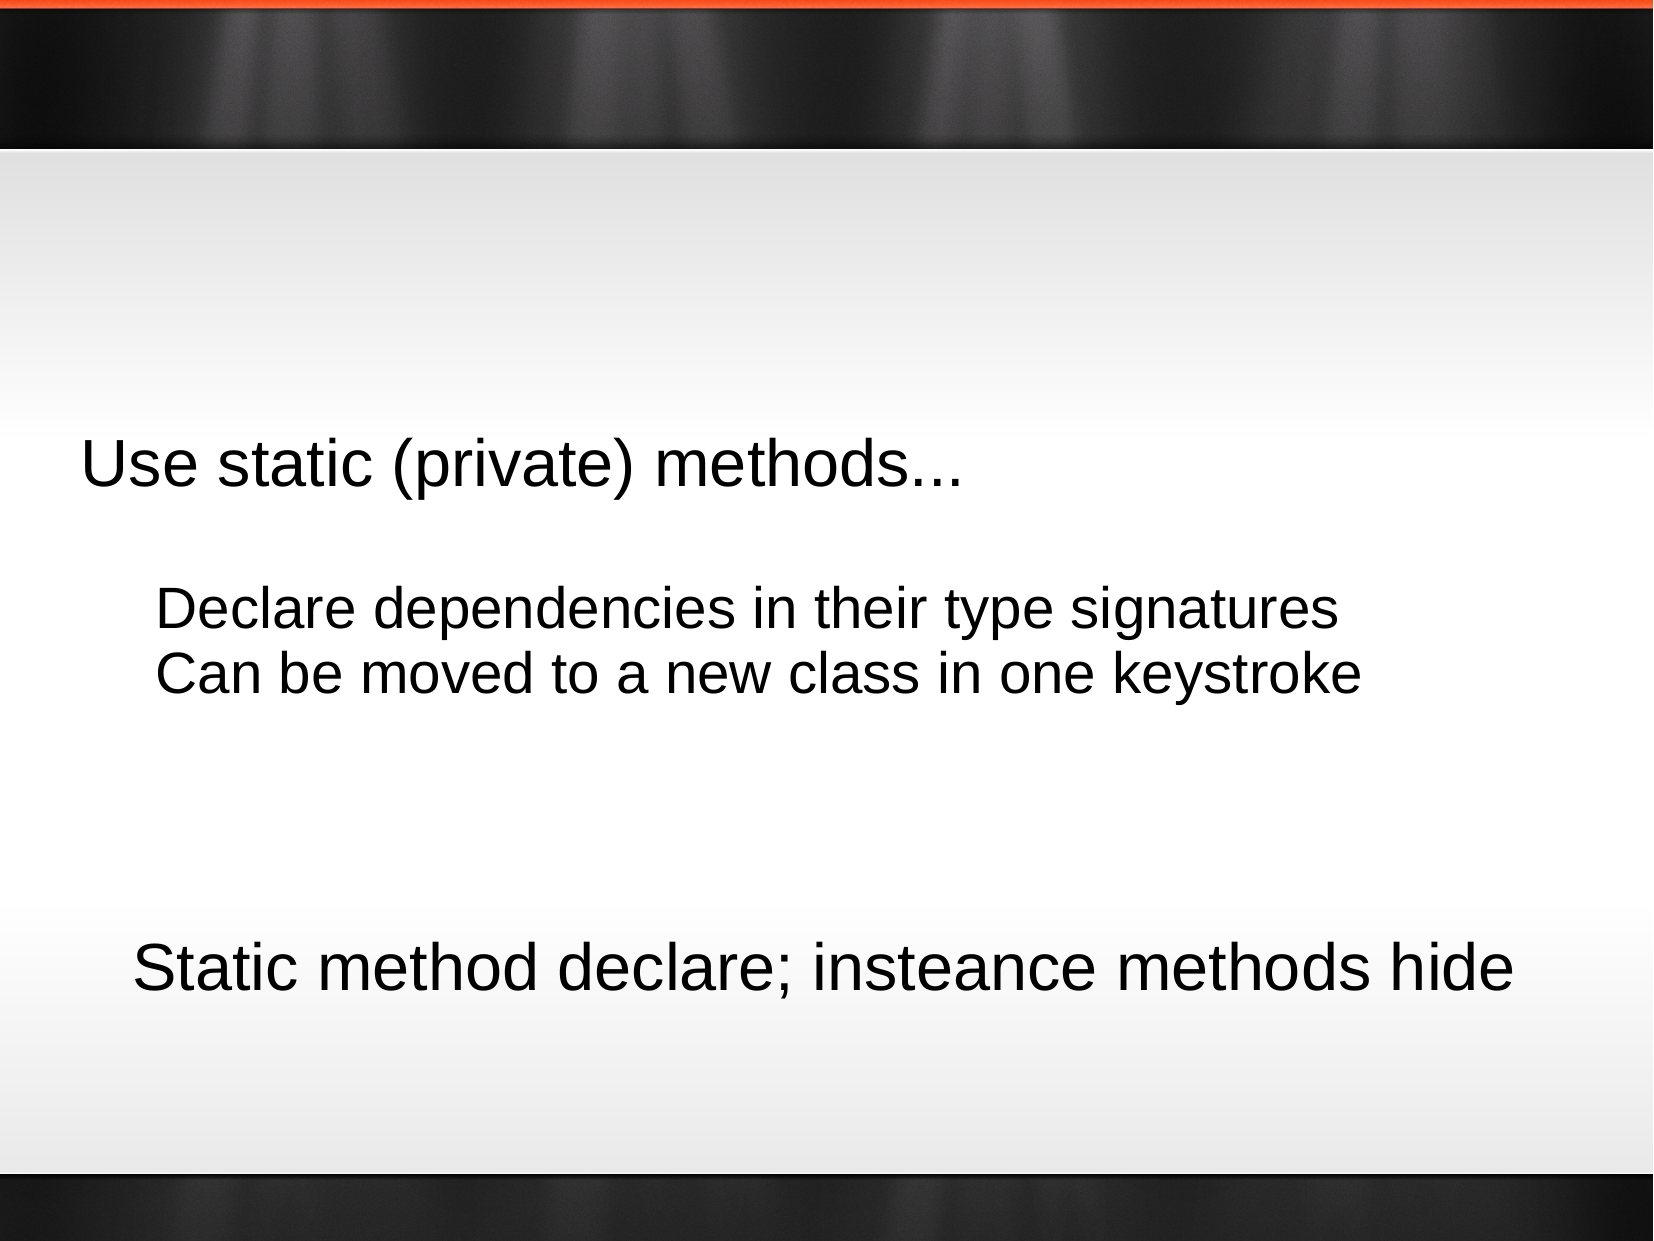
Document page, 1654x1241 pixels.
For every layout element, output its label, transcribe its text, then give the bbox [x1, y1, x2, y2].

subtitle Use static (private) methods... Declare dependencies in their type signatures Can be moved to a new class in one keystroke Static method declare; insteance methods hide [80, 305, 1569, 1125]
picture [0, 0, 1653, 1241]
